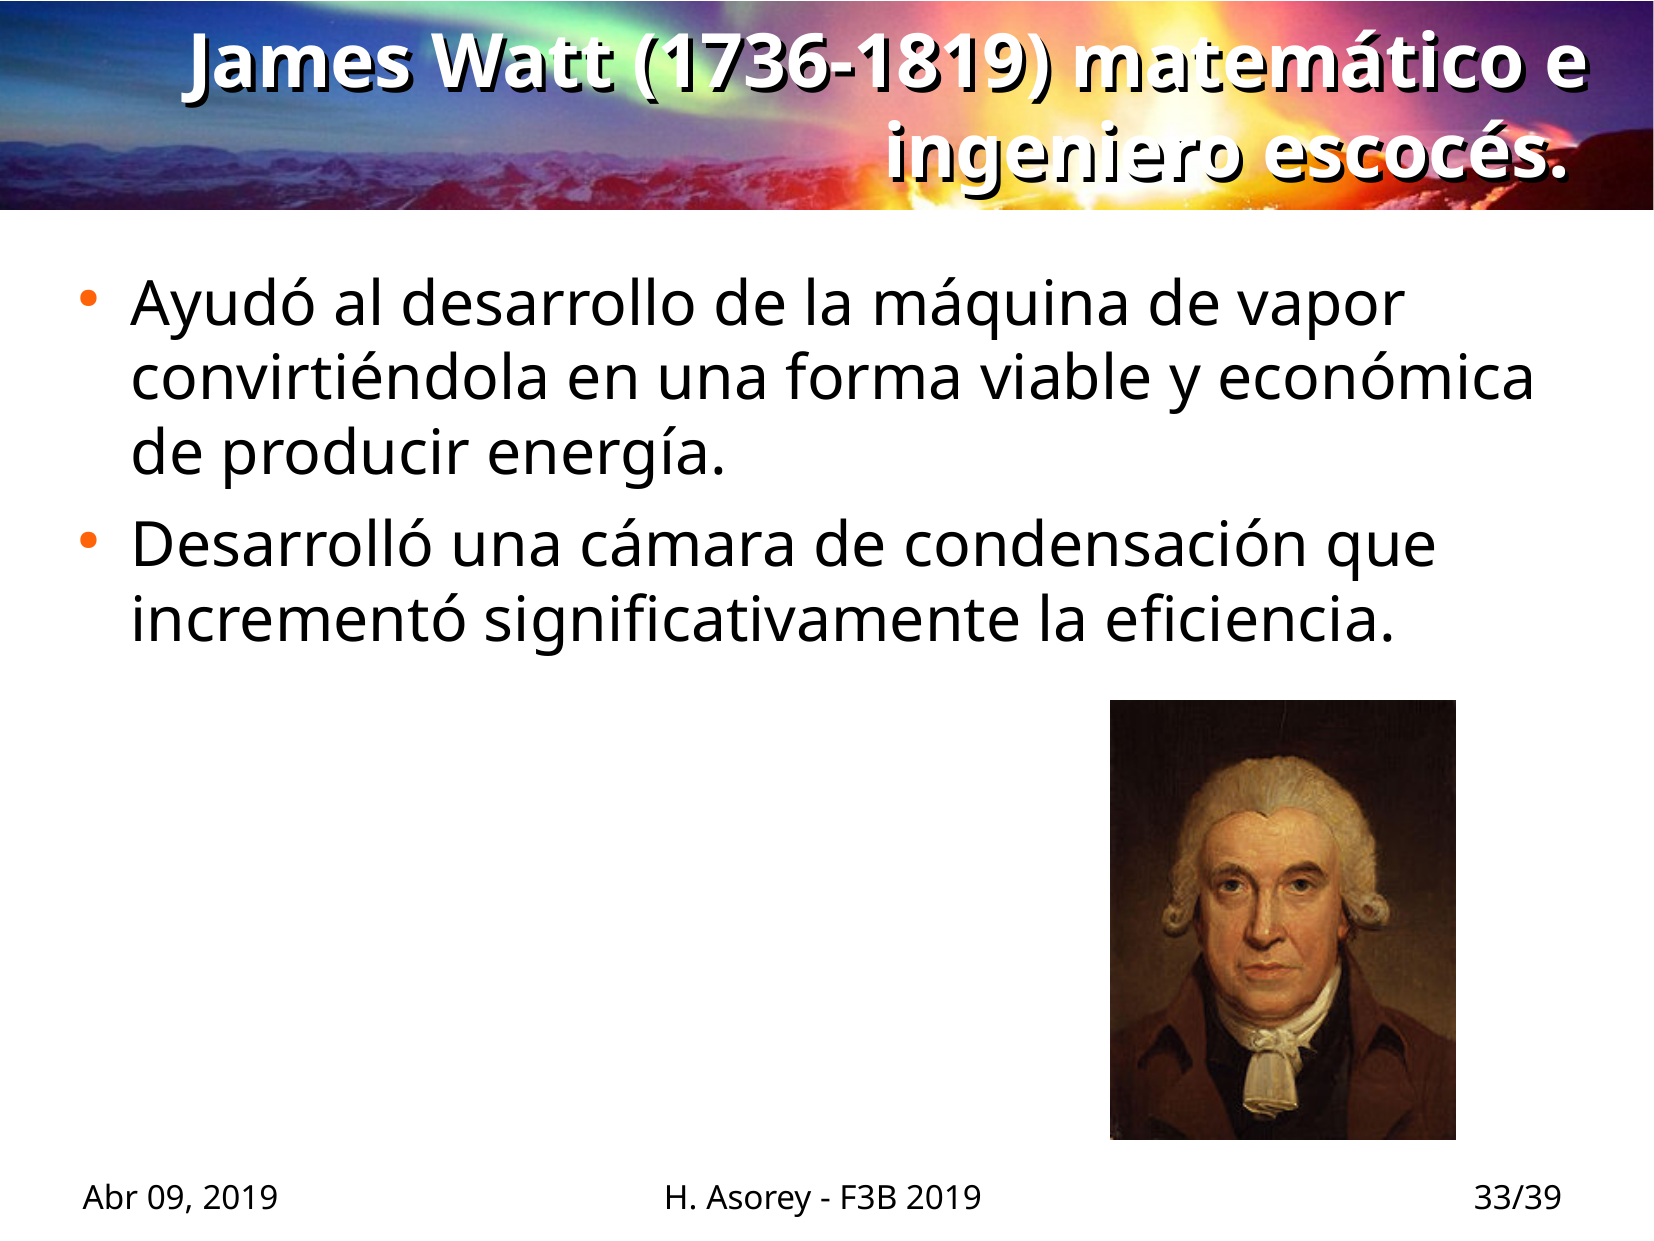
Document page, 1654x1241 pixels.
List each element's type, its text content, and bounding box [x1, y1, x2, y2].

picture [0, 1, 1654, 210]
list Ayudó al desarrollo de la máquina de vapor convirtiéndola en una forma viable y económica de producir energía. Desarrolló una cámara de condensación que incrementó significativamente la eficiencia. [45, 255, 1606, 1156]
picture [1110, 700, 1456, 1141]
title James Watt (1736-1819) matemático e ingeniero escocés. [45, 5, 1606, 201]
